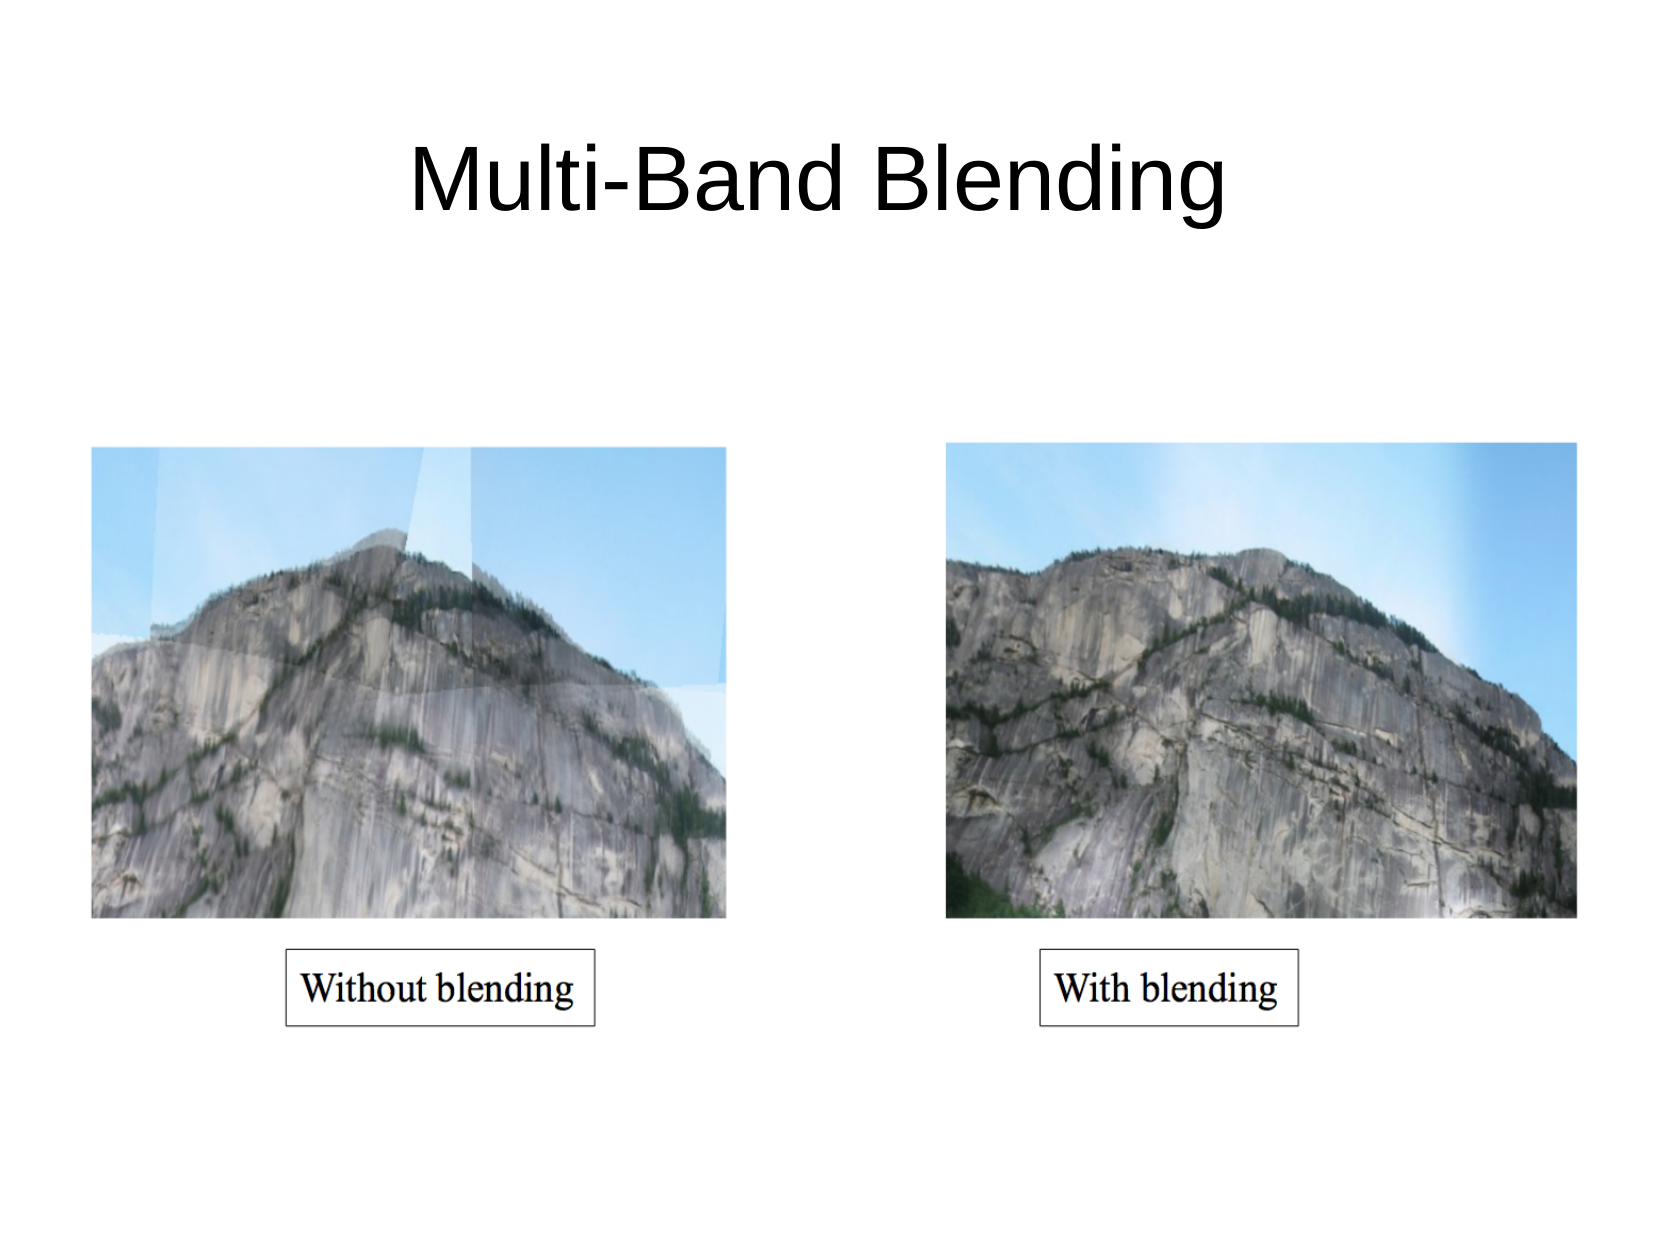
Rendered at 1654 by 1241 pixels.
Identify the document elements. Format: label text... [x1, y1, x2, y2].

title Multi-Band Blending [75, 75, 1564, 283]
picture [60, 425, 1606, 1051]
